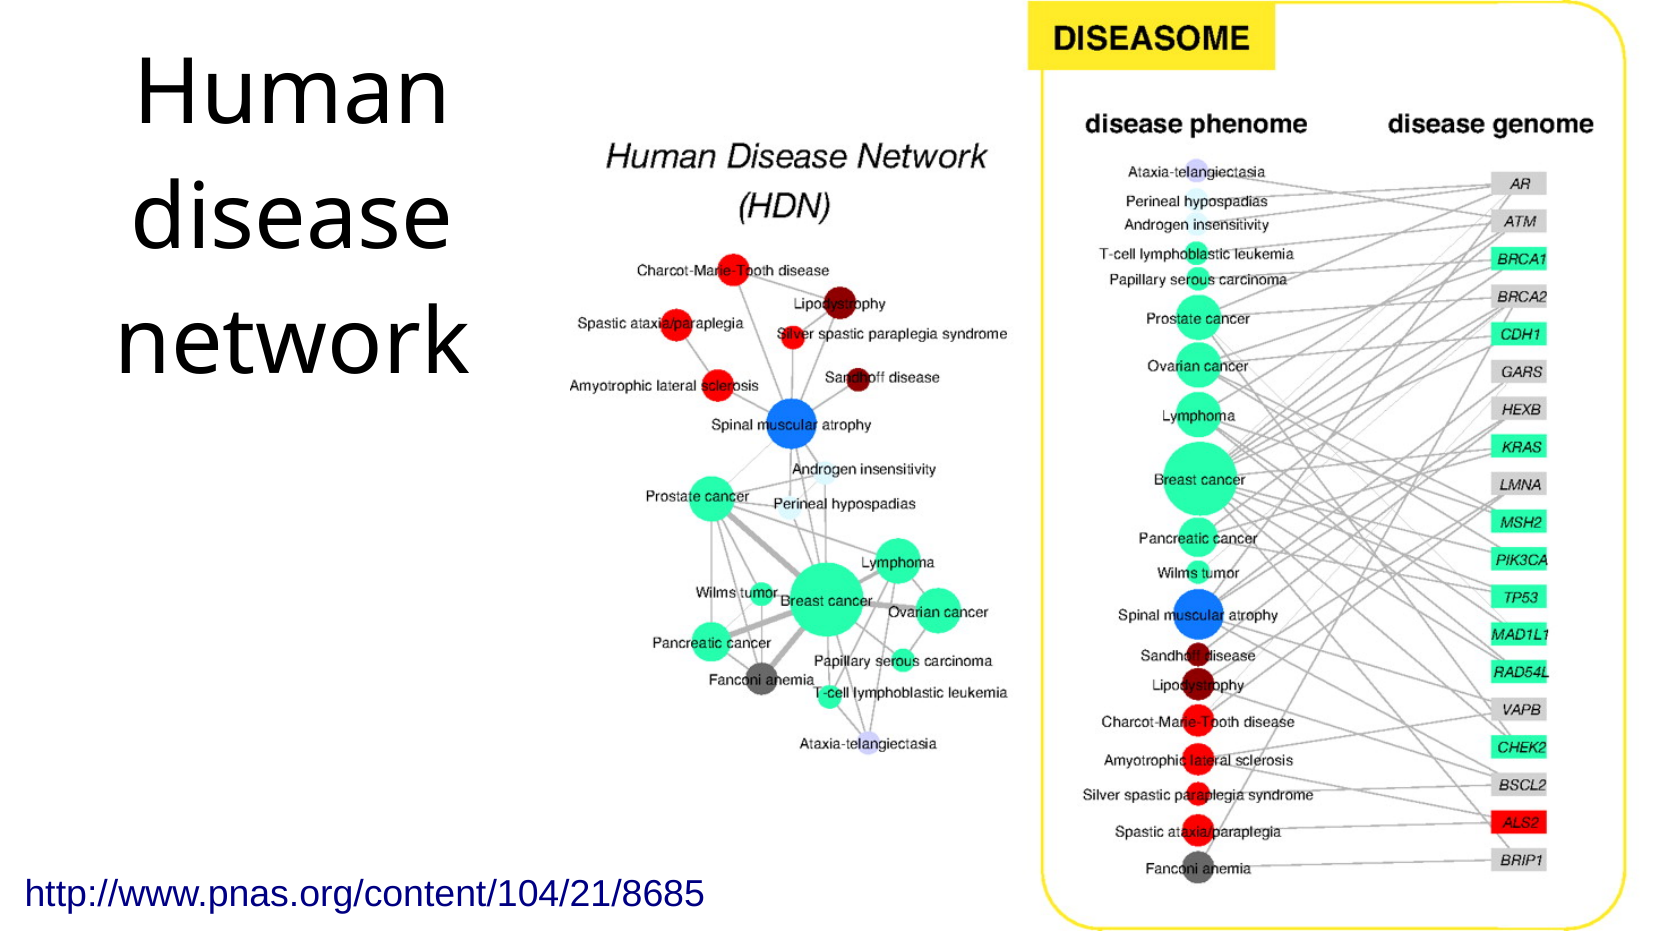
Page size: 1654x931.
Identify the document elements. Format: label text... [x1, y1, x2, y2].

title Human disease network [30, 21, 556, 406]
picture [570, 0, 1652, 931]
text_box http://www.pnas.org/content/104/21/8685 [9, 864, 721, 922]
